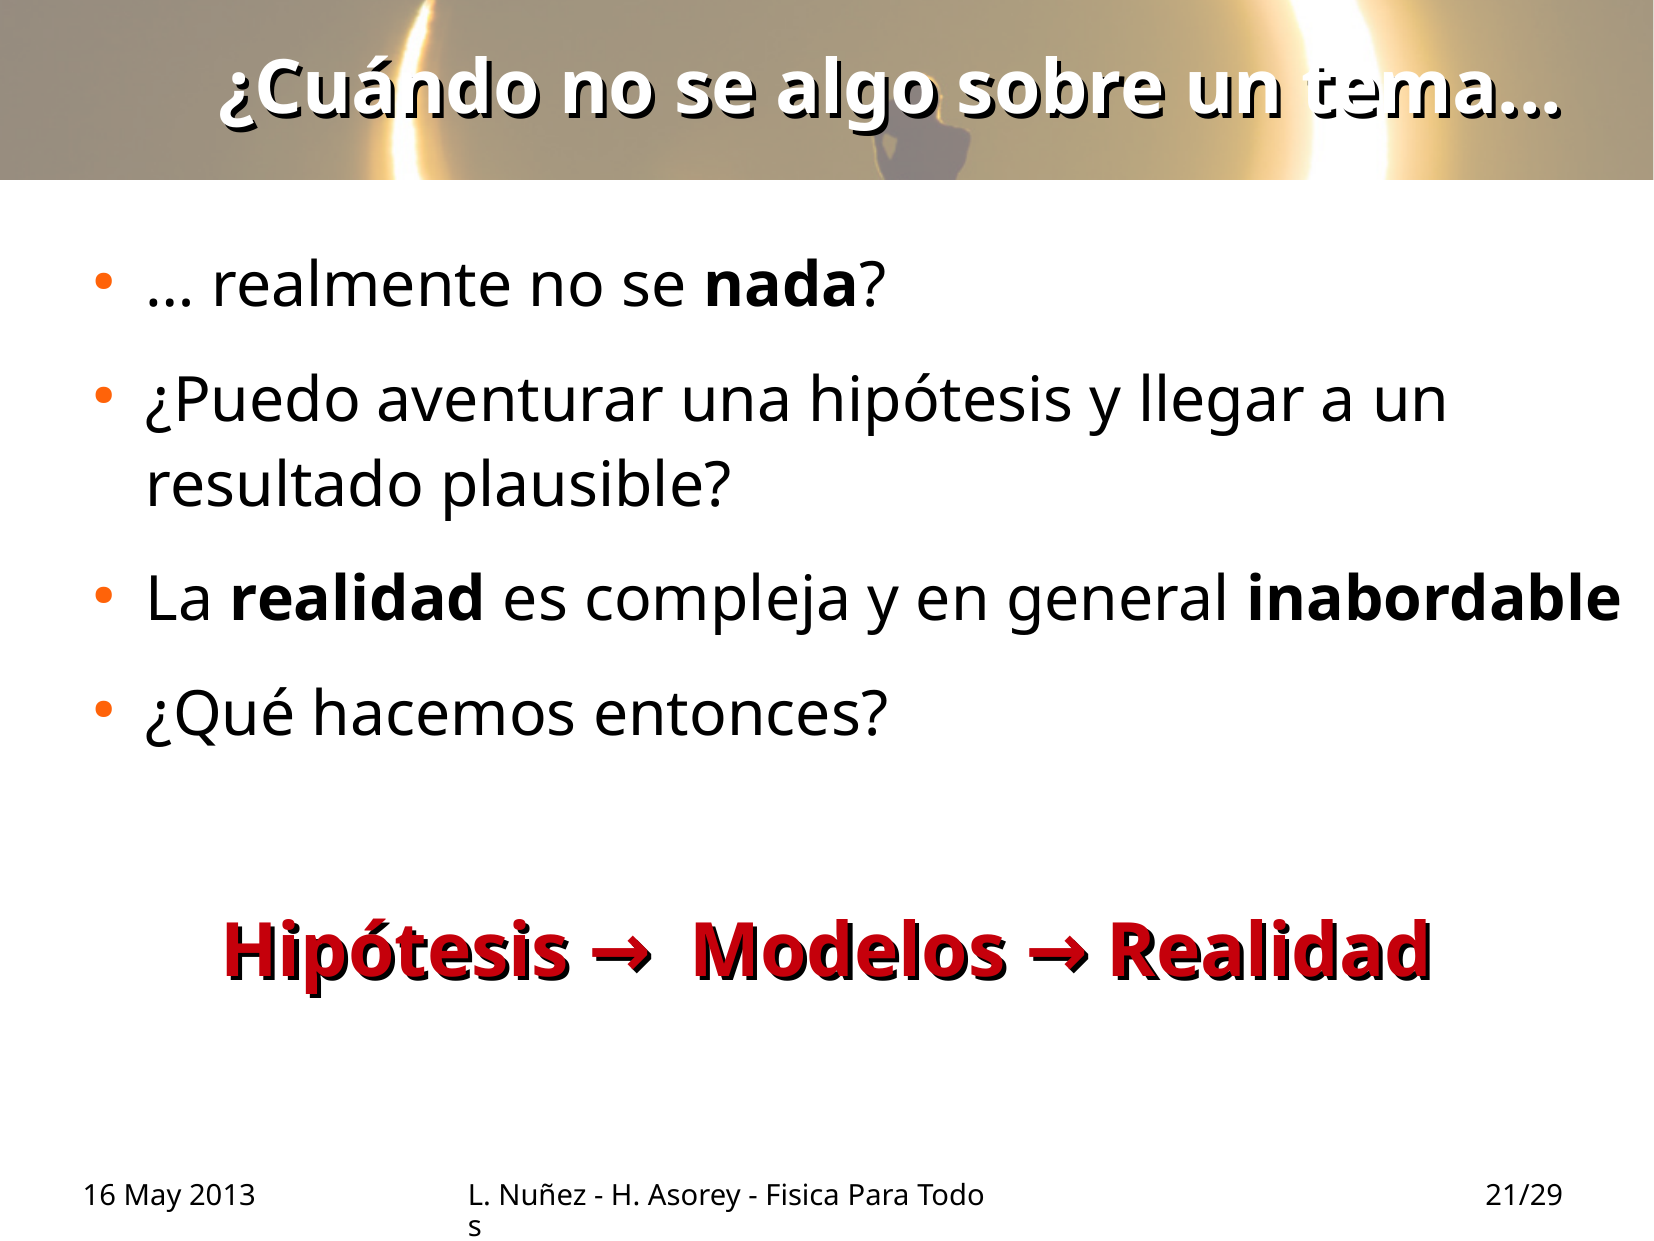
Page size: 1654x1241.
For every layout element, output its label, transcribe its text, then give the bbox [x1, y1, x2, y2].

picture [0, 0, 1654, 180]
title Hipótesis → Modelos → Realidad [82, 859, 1571, 1036]
list … realmente no se nada? ¿Puedo aventurar una hipótesis y llegar a un resultado plausible? La realidad es compleja y en general inabordable ¿Qué hacemos entonces? [75, 240, 1636, 1141]
title ¿Cuándo no se algo sobre un tema... [75, 19, 1564, 151]
